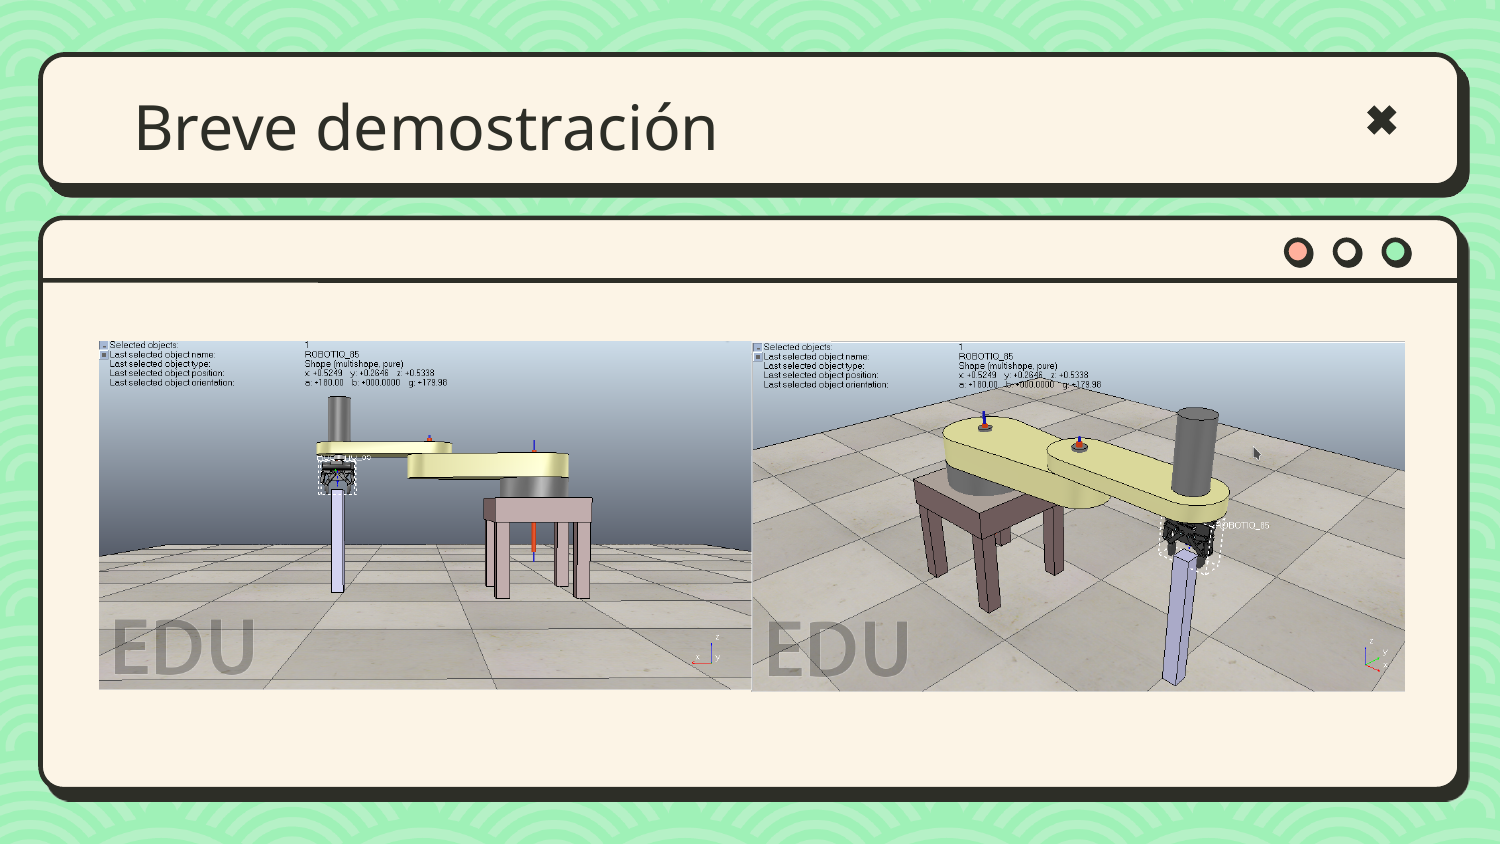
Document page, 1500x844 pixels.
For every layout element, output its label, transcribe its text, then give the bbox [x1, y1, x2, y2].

title Breve demostración [118, 72, 1382, 167]
picture [0, 0, 1500, 844]
